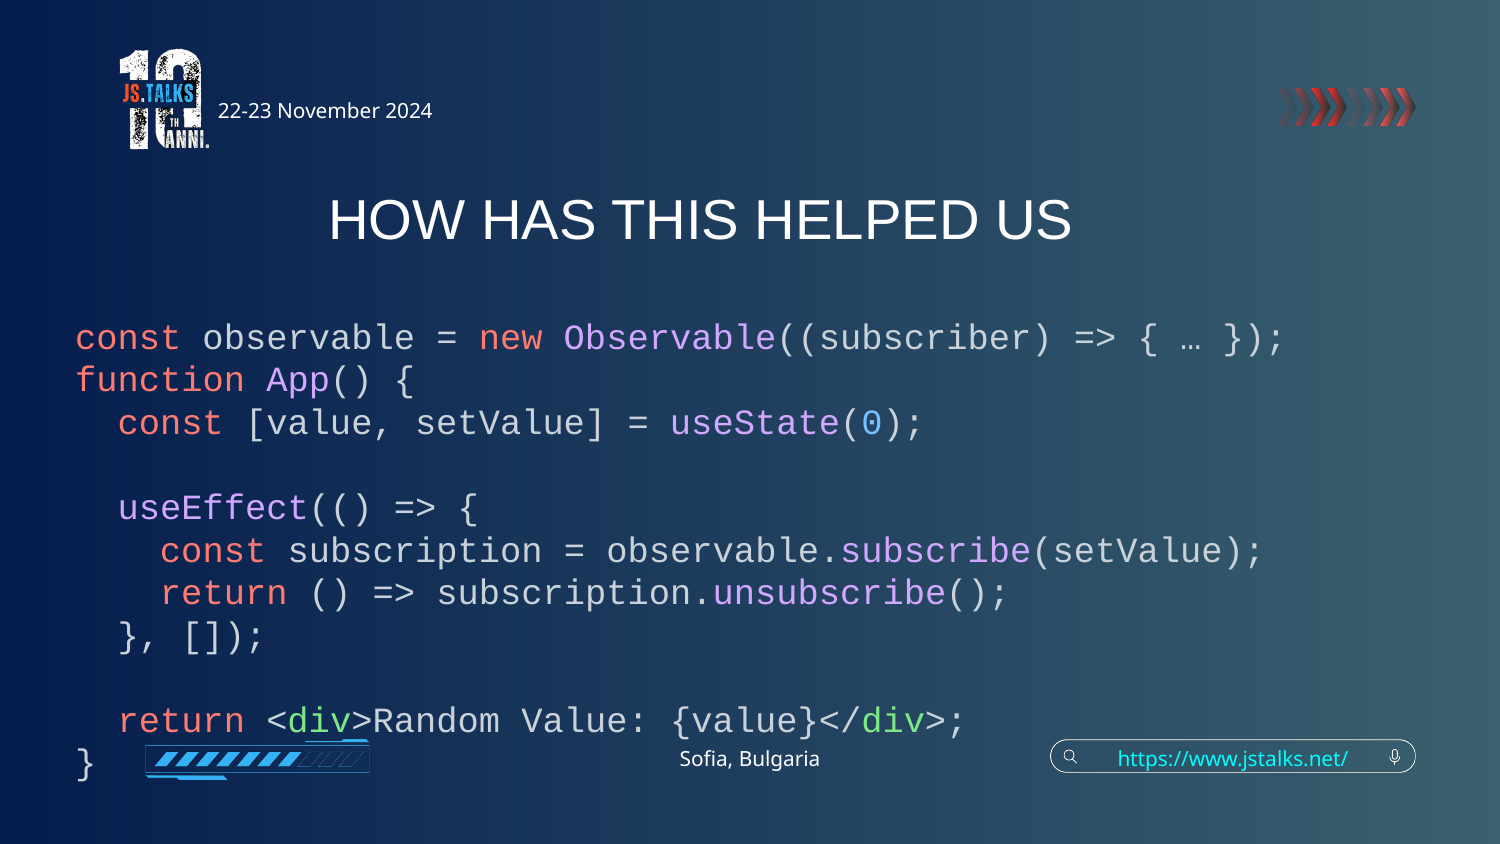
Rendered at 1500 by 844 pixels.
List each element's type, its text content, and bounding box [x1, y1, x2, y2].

text_box [65, 0, 258, 231]
text_box https://www.jstalks.net/ [1103, 744, 1362, 772]
text_box [1050, 739, 1416, 773]
text_box 22-23 November 2024 [217, 95, 507, 123]
text_box Sofia, Bulgaria [654, 744, 846, 772]
text_box HOW HAS THIS HELPED US [328, 183, 1233, 251]
text_box const observable = new Observable((subscriber) => { … }); function App() { const [value, setValue] = useState(0); useEffect(() => { const subscription = observable.subscribe(setValue); return () => subscription.unsubscribe(); }, []); return <div>Random Value: {value}</div>; } [0, 313, 1500, 572]
text_box [1277, 88, 1416, 126]
text_box [145, 739, 370, 780]
